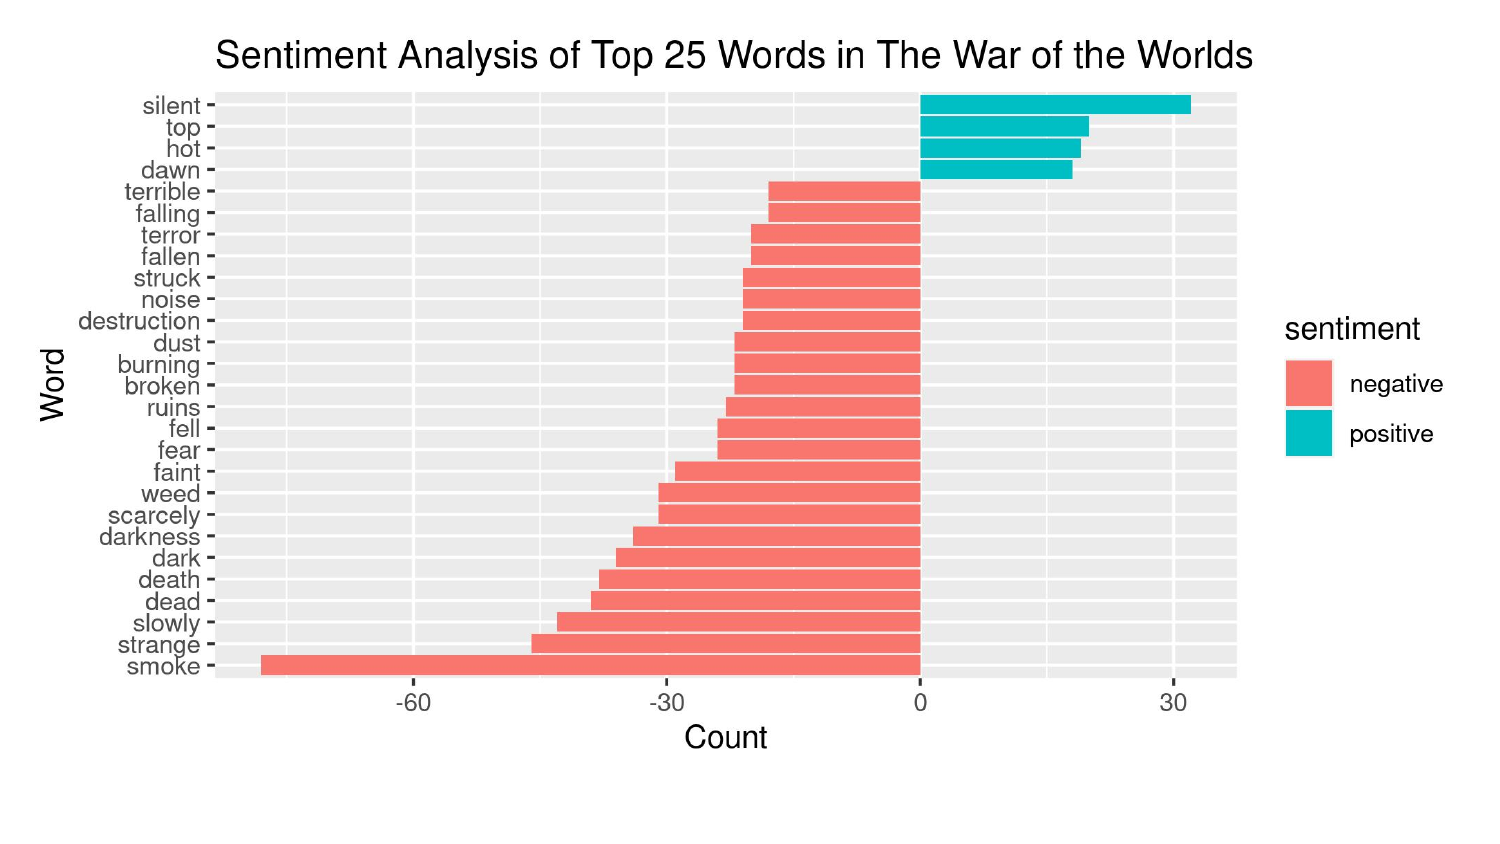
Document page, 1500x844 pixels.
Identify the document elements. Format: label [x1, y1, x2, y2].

picture [24, 24, 1475, 771]
